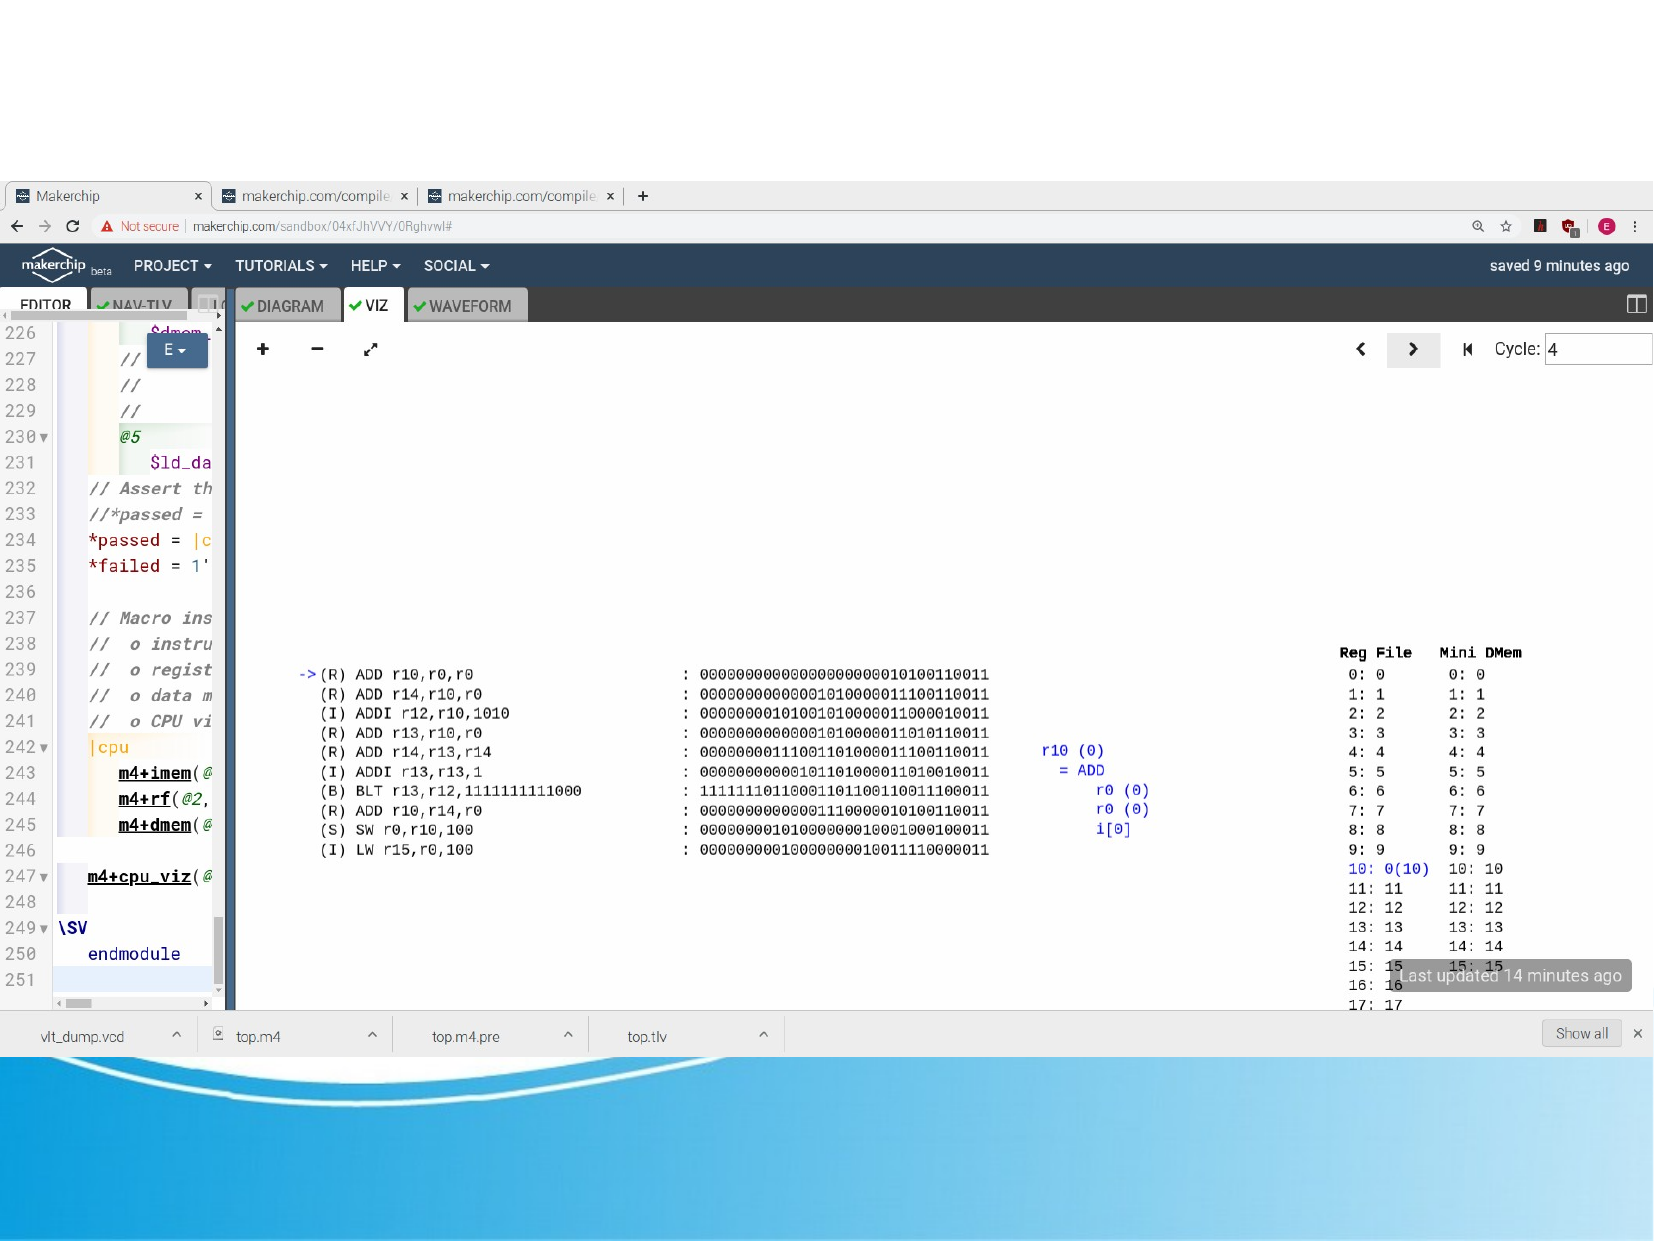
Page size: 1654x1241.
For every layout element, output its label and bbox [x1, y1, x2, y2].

picture [0, 181, 1654, 1241]
